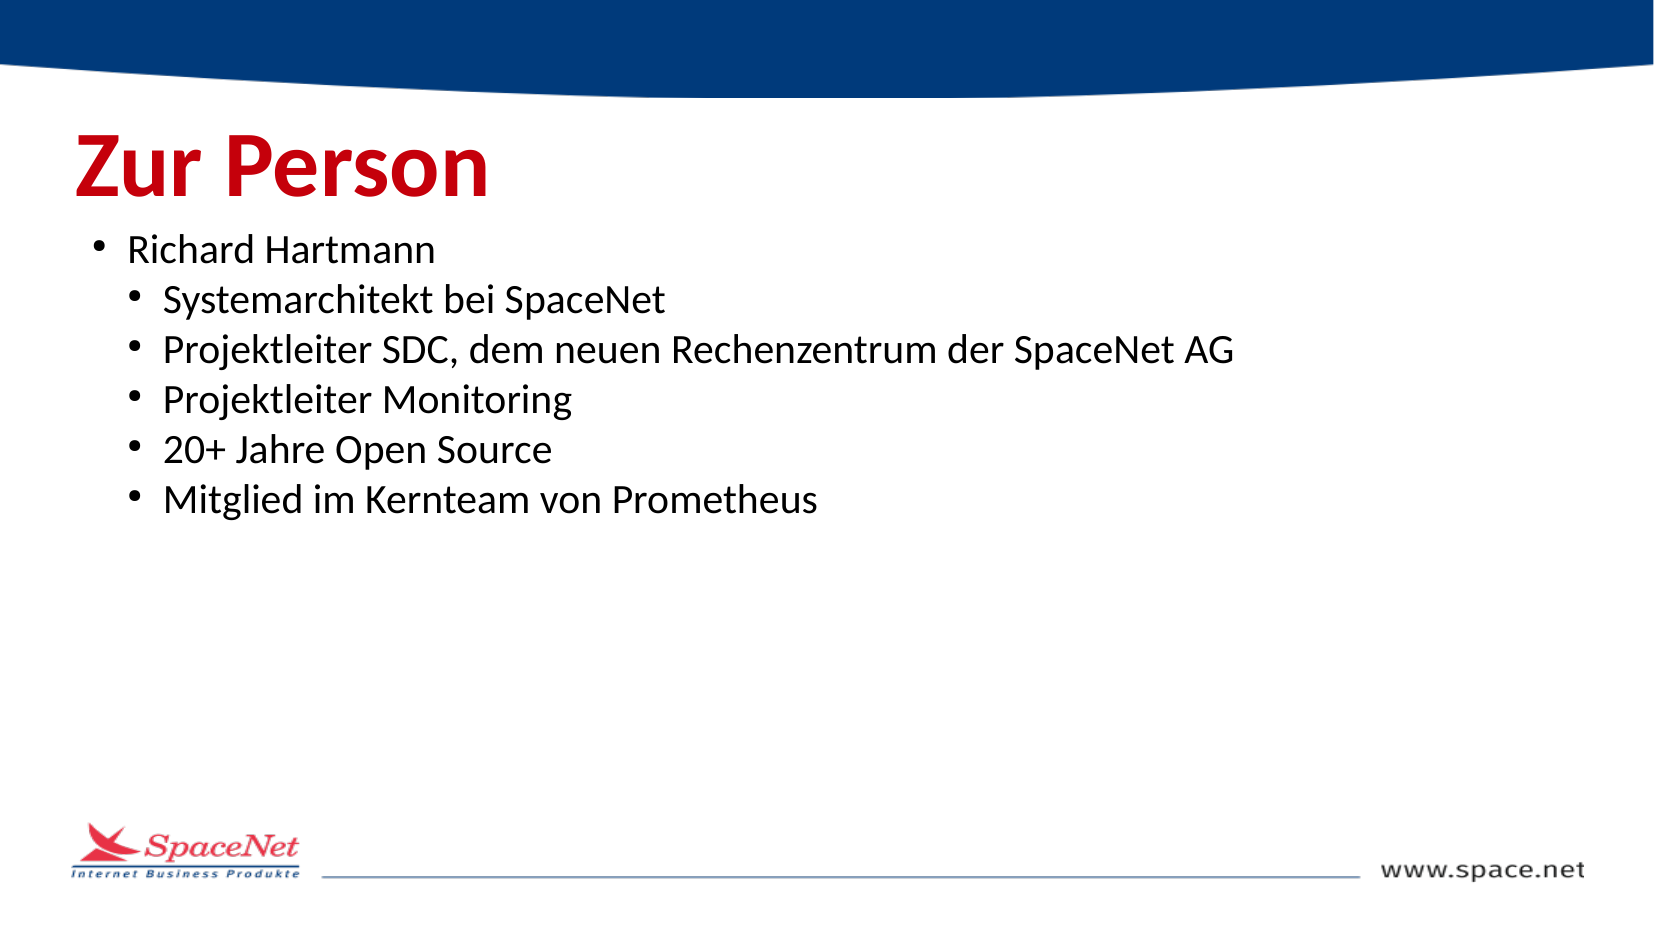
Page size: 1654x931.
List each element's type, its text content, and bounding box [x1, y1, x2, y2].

text_box Zur Person [60, 95, 944, 223]
text_box Richard Hartmann Systemarchitekt bei SpaceNet Projektleiter SDC, dem neuen Rechenzentrum der SpaceNet AG Projektleiter Monitoring 20+ Jahre Open Source Mitglied im Kernteam von Prometheus [77, 214, 1576, 530]
